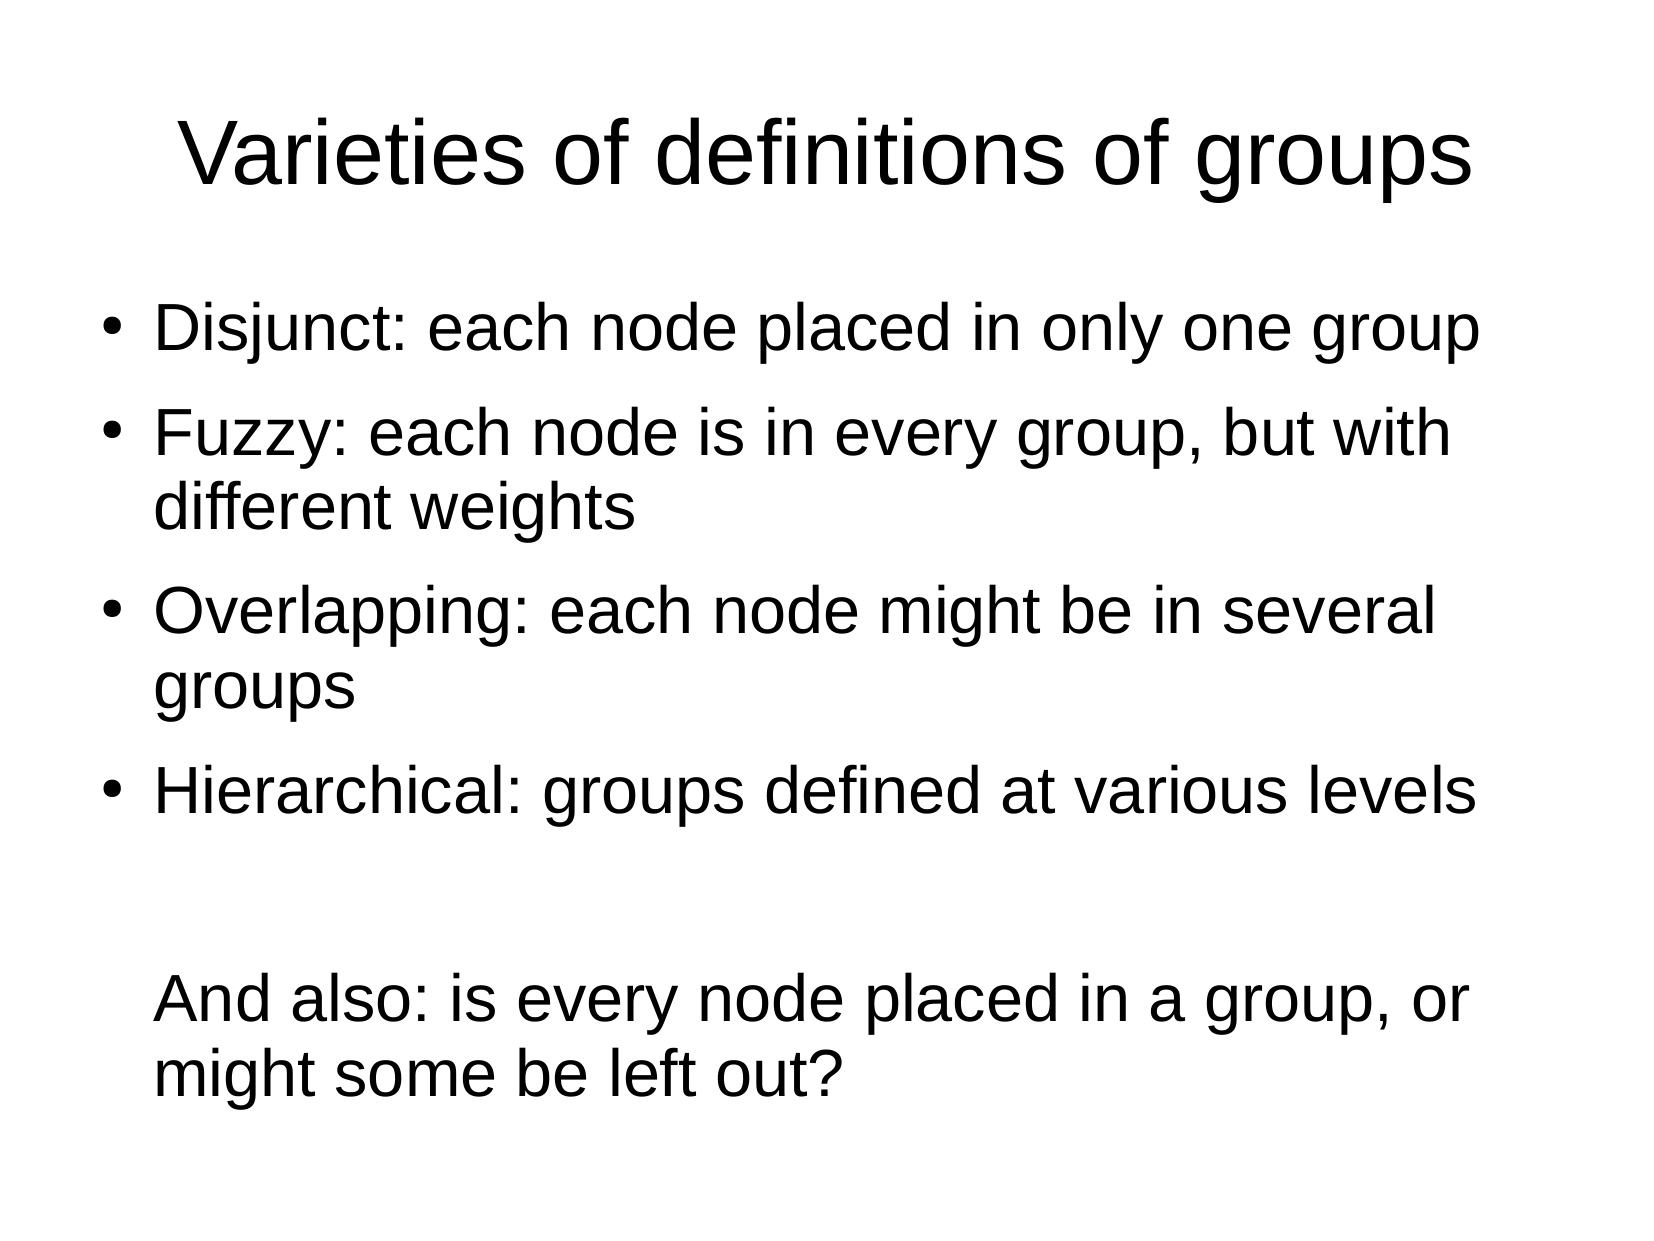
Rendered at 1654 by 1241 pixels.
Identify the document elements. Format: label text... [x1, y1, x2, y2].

title Varieties of definitions of groups [82, 49, 1571, 257]
list Disjunct: each node placed in only one group Fuzzy: each node is in every group, but with different weights Overlapping: each node might be in several groups Hierarchical: groups defined at various levels And also: is every node placed in a group, or might some be left out? [82, 290, 1571, 1216]
